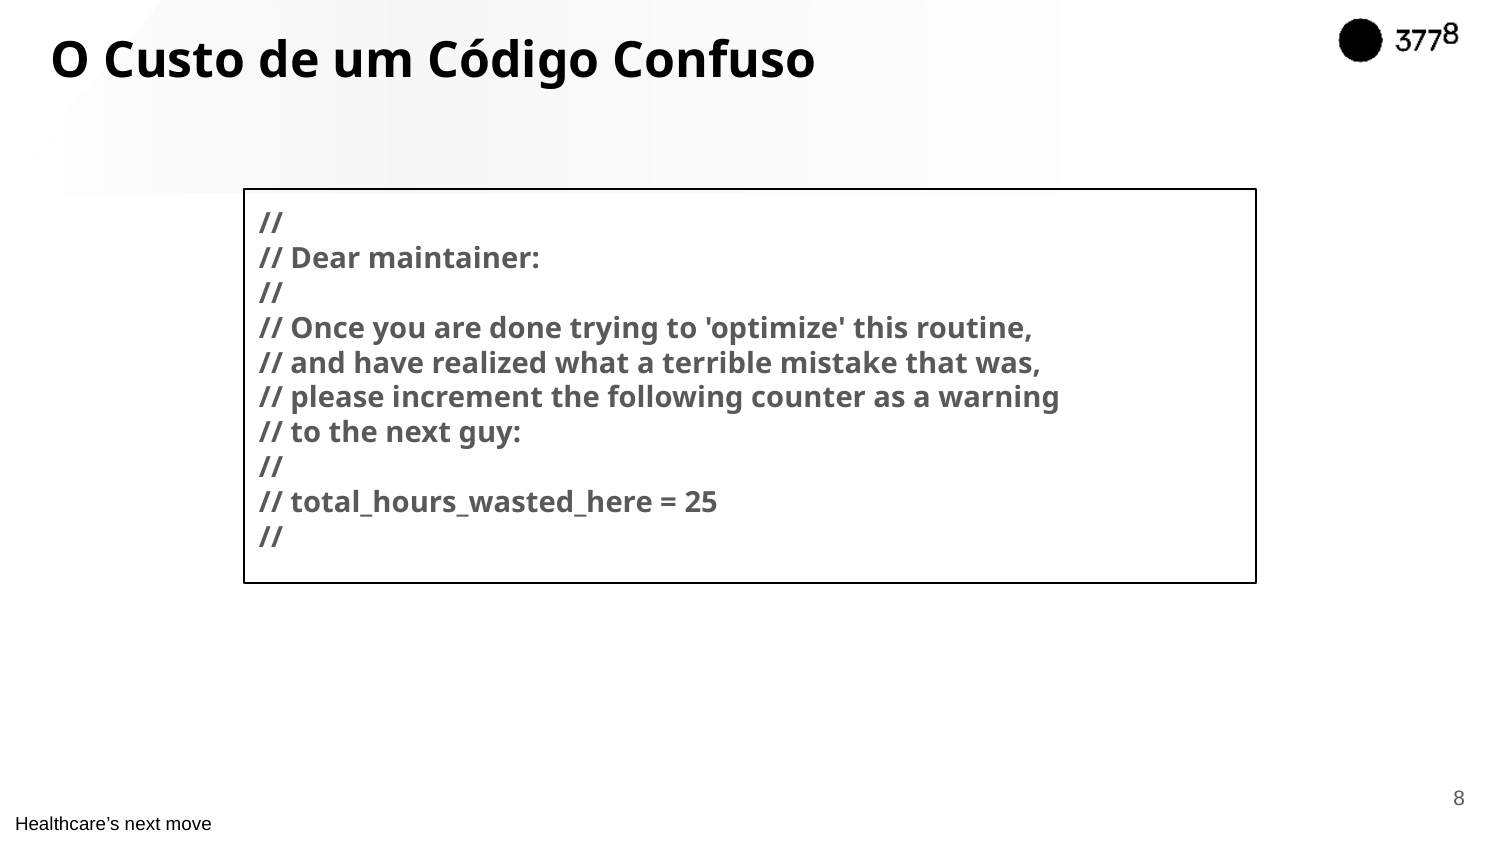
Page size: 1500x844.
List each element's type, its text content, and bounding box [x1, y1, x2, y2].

title O Custo de um Código Confuso [35, 12, 1308, 107]
picture [0, 0, 1500, 194]
slide_number <number> [1389, 764, 1480, 830]
list // // Dear maintainer: // // Once you are done trying to 'optimize' this routine, // and have realized what a terrible mistake that was, // please increment the following counter as a warning // to the next guy: // // total_hours_wasted_here = 25 // [243, 189, 1257, 583]
